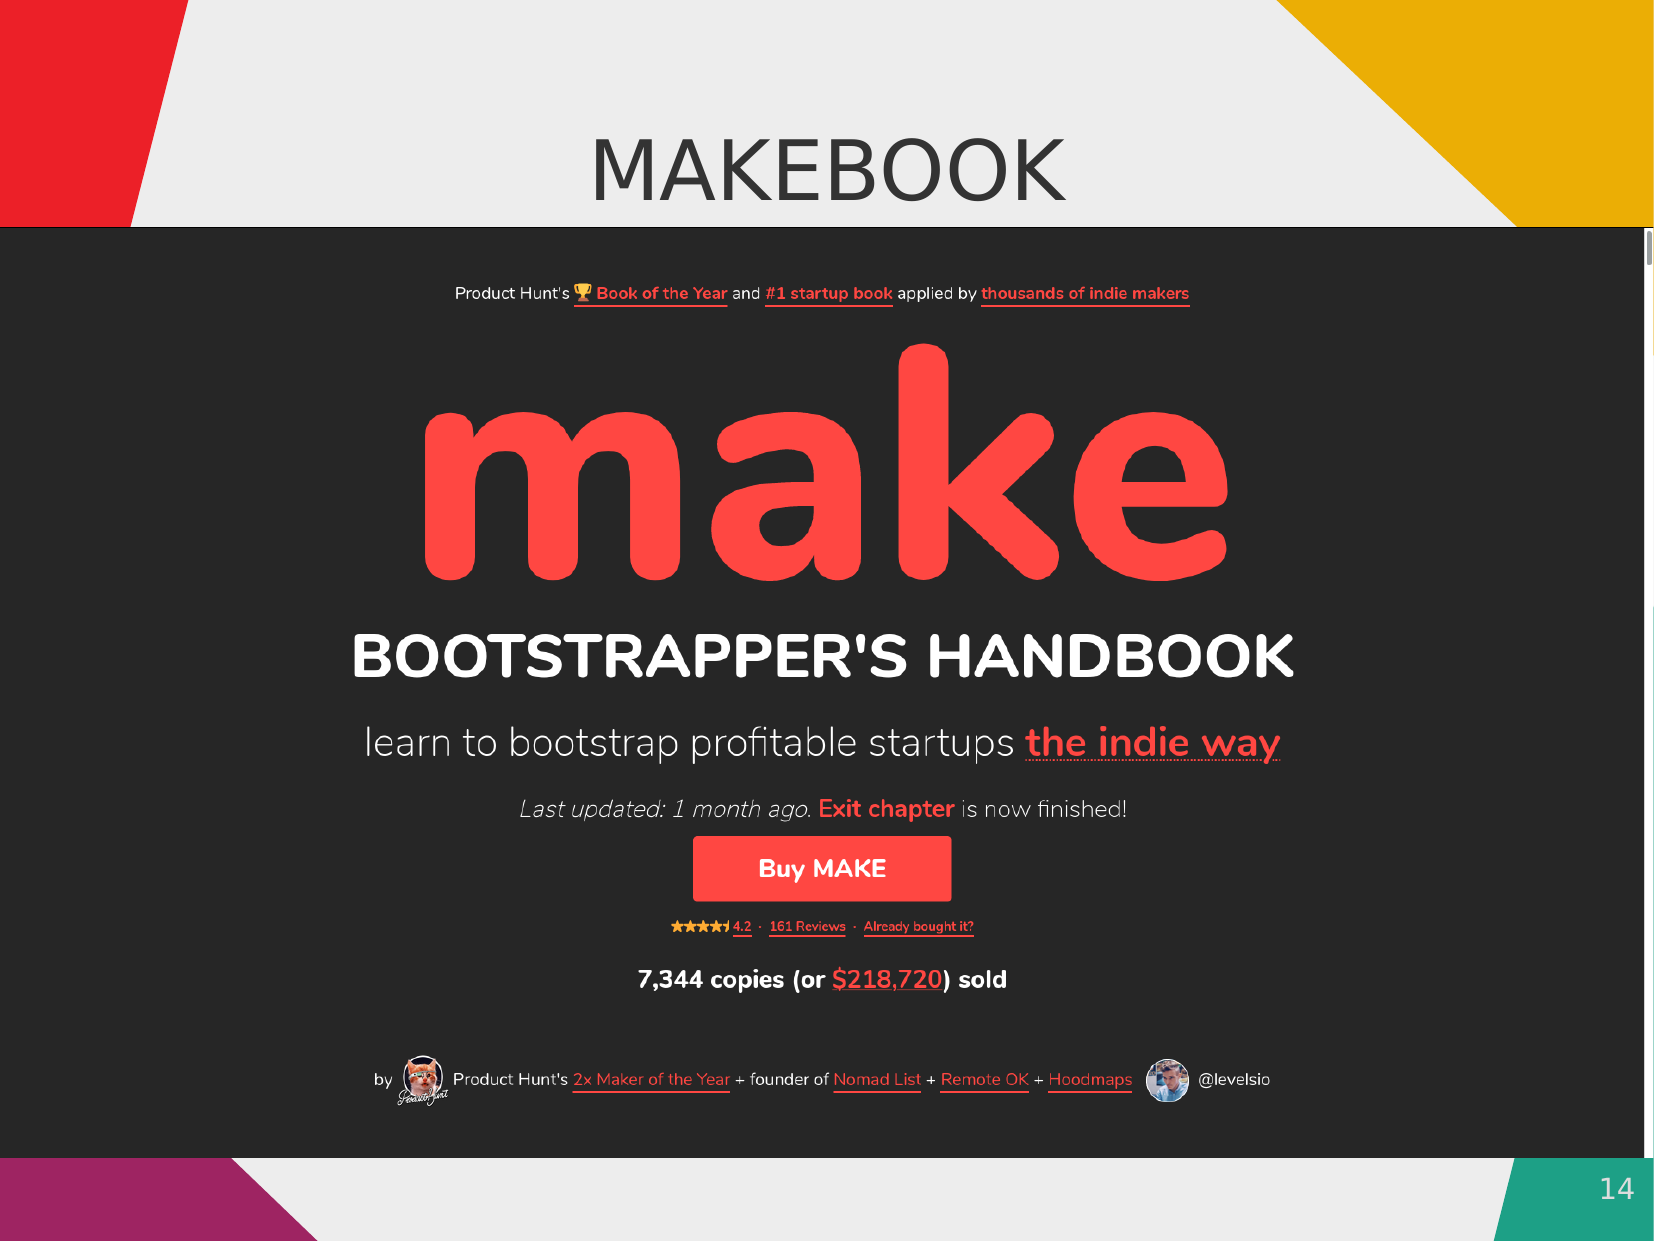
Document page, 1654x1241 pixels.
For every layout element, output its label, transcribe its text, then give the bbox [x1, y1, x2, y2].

title MAKEBOOK [114, 73, 1539, 227]
picture [0, 227, 1654, 1158]
